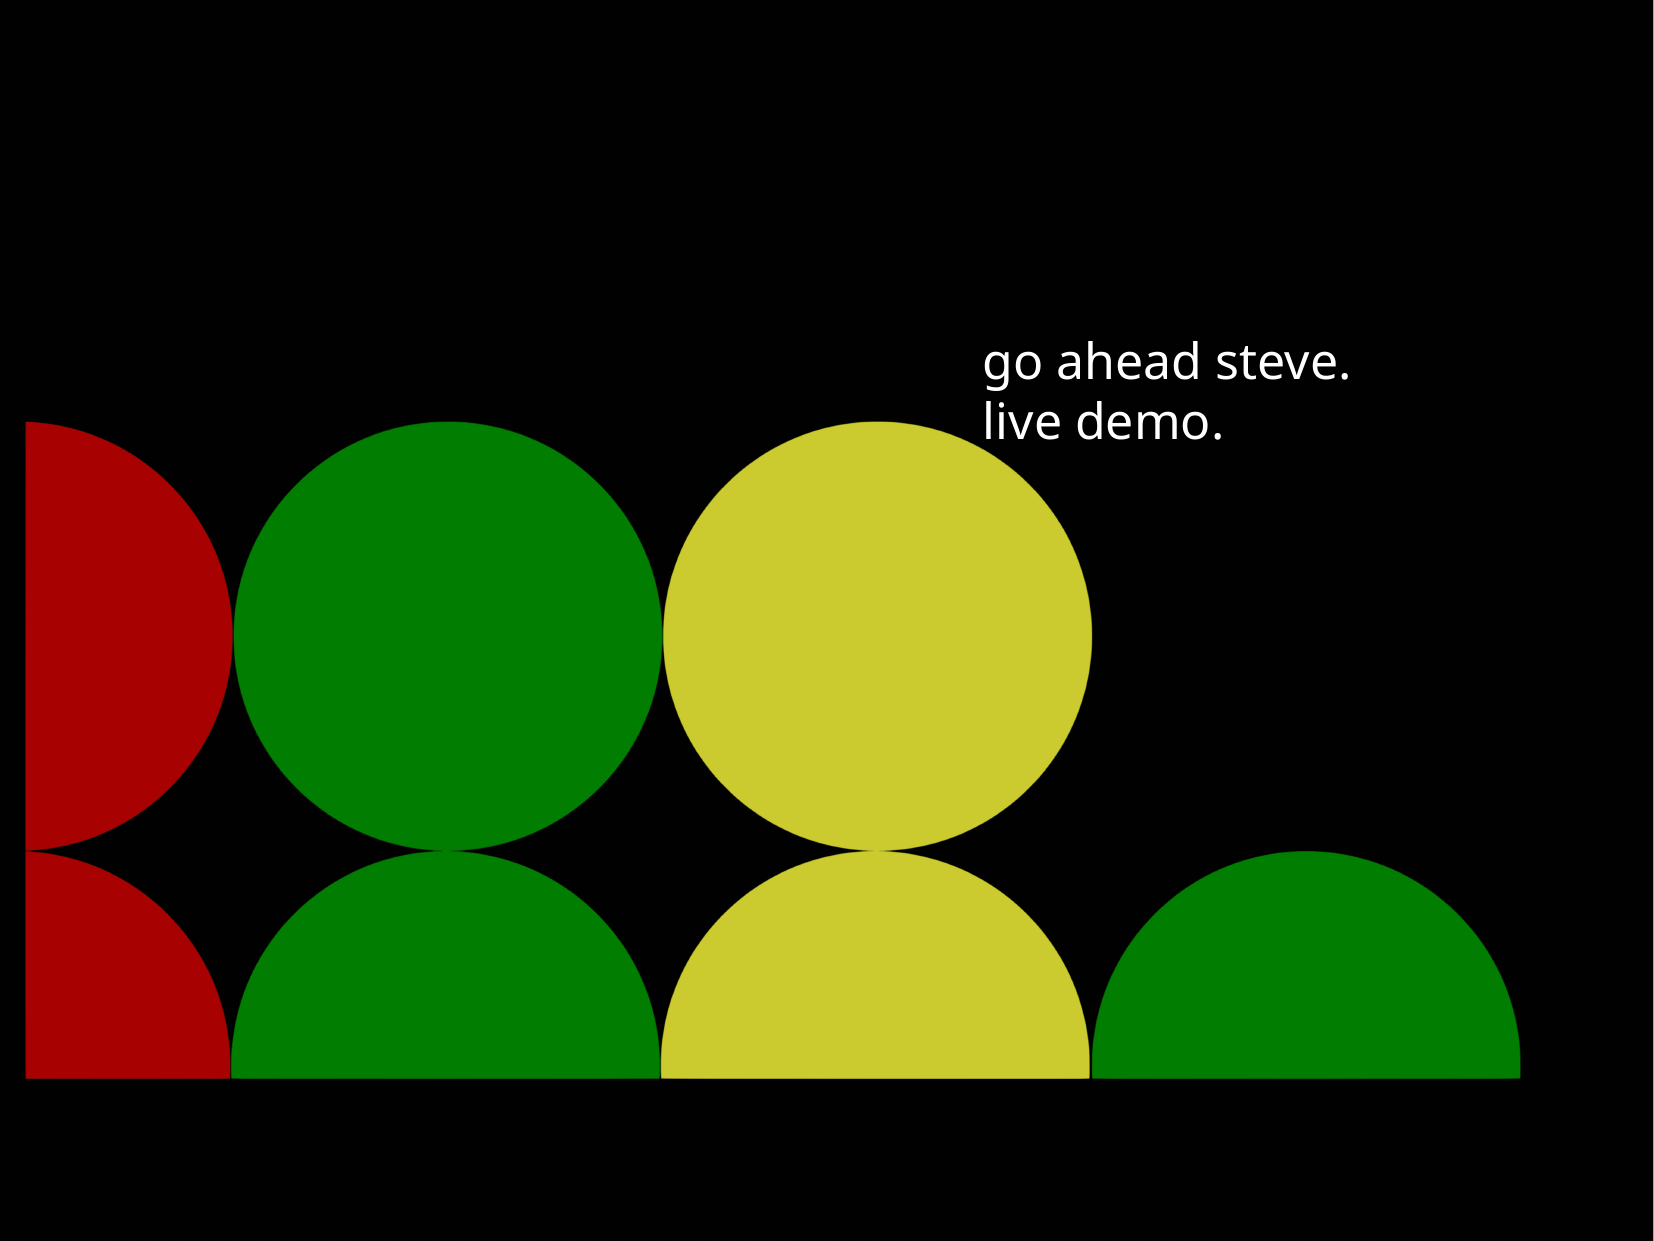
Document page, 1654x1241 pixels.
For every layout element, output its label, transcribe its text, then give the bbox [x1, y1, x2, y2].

title go ahead steve. live demo. [932, 285, 1427, 493]
picture [0, 0, 1654, 1241]
